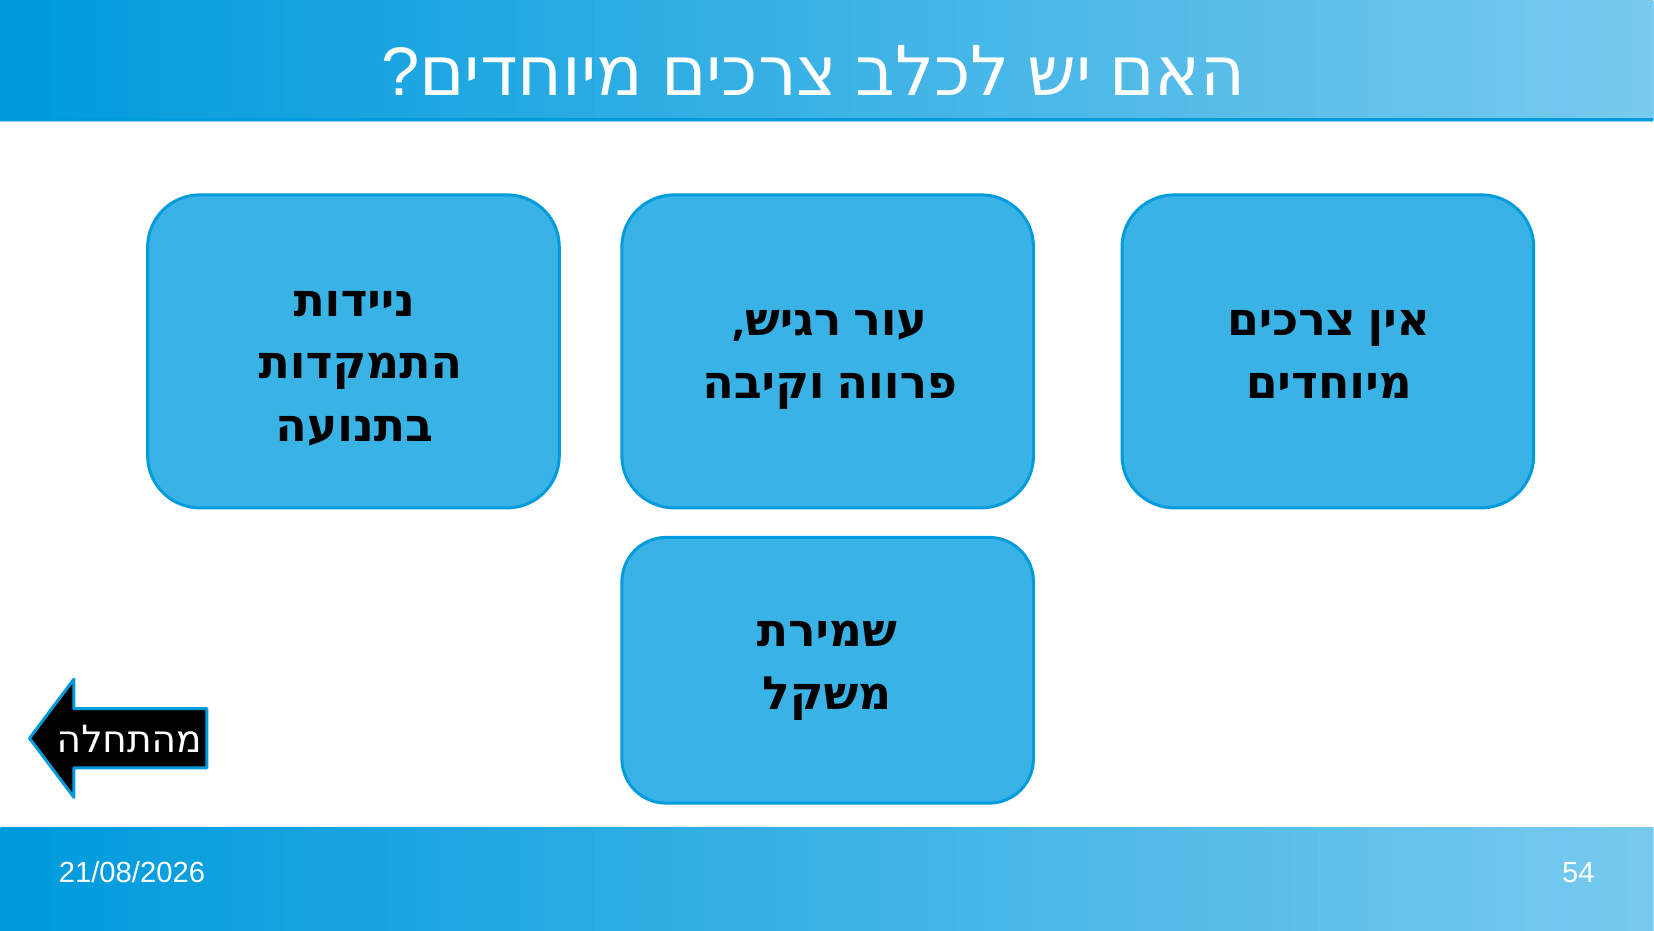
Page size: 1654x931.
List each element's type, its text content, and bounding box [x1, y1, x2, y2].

text_box [621, 537, 1034, 804]
text_box מהתחלה [29, 679, 207, 798]
text_box שמירת משקל [679, 590, 975, 763]
text_box [1122, 194, 1534, 508]
text_box [621, 194, 1034, 508]
text_box ניידות התמקדות בתנועה [206, 259, 502, 463]
text_box אין צרכים מיוחדים [1181, 279, 1477, 420]
text_box [147, 194, 560, 508]
text_box עור רגיש, פרווה וקיבה [667, 279, 993, 420]
title ?האם יש לכלב צרכים מיוחדים [59, 21, 1595, 116]
